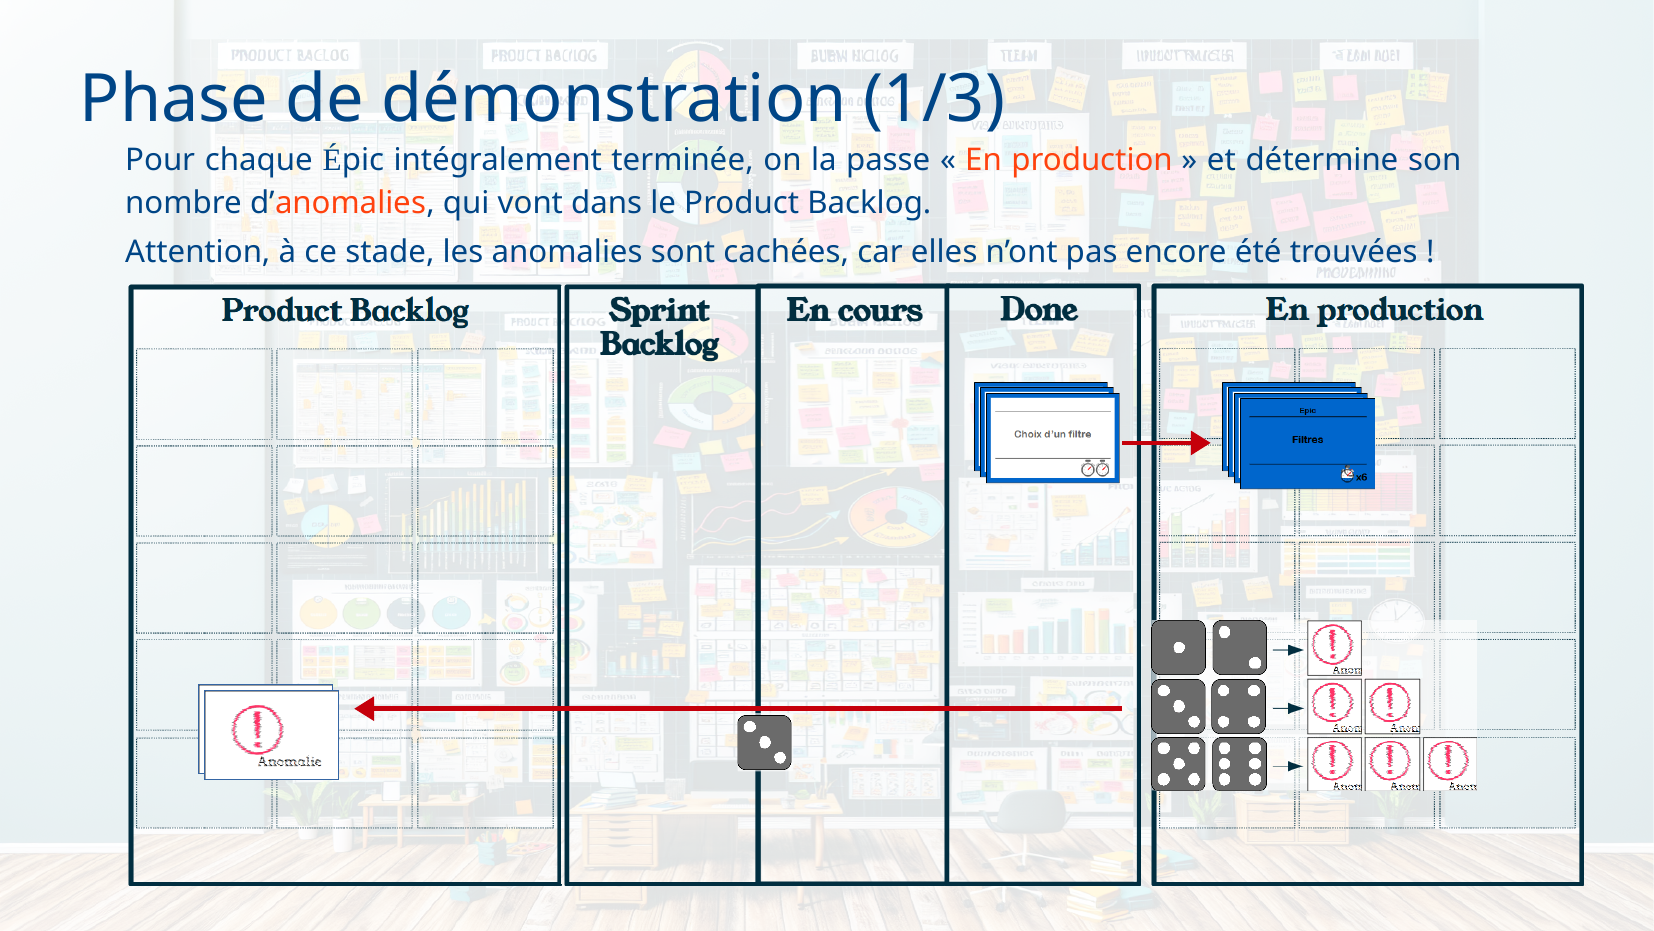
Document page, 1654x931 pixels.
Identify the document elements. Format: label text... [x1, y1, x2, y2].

text_box Pour chaque Épic intégralement terminée, on la passe « En production » et détermine son nombre d’anomalies, qui vont dans le Product Backlog. Attention, à ce stade, les anomalies sont cachées, car elles n’ont pas encore été trouvées ! [75, 129, 1477, 318]
picture [0, 0, 1654, 931]
text_box Phase de démonstration (1/3) [29, 29, 1447, 148]
